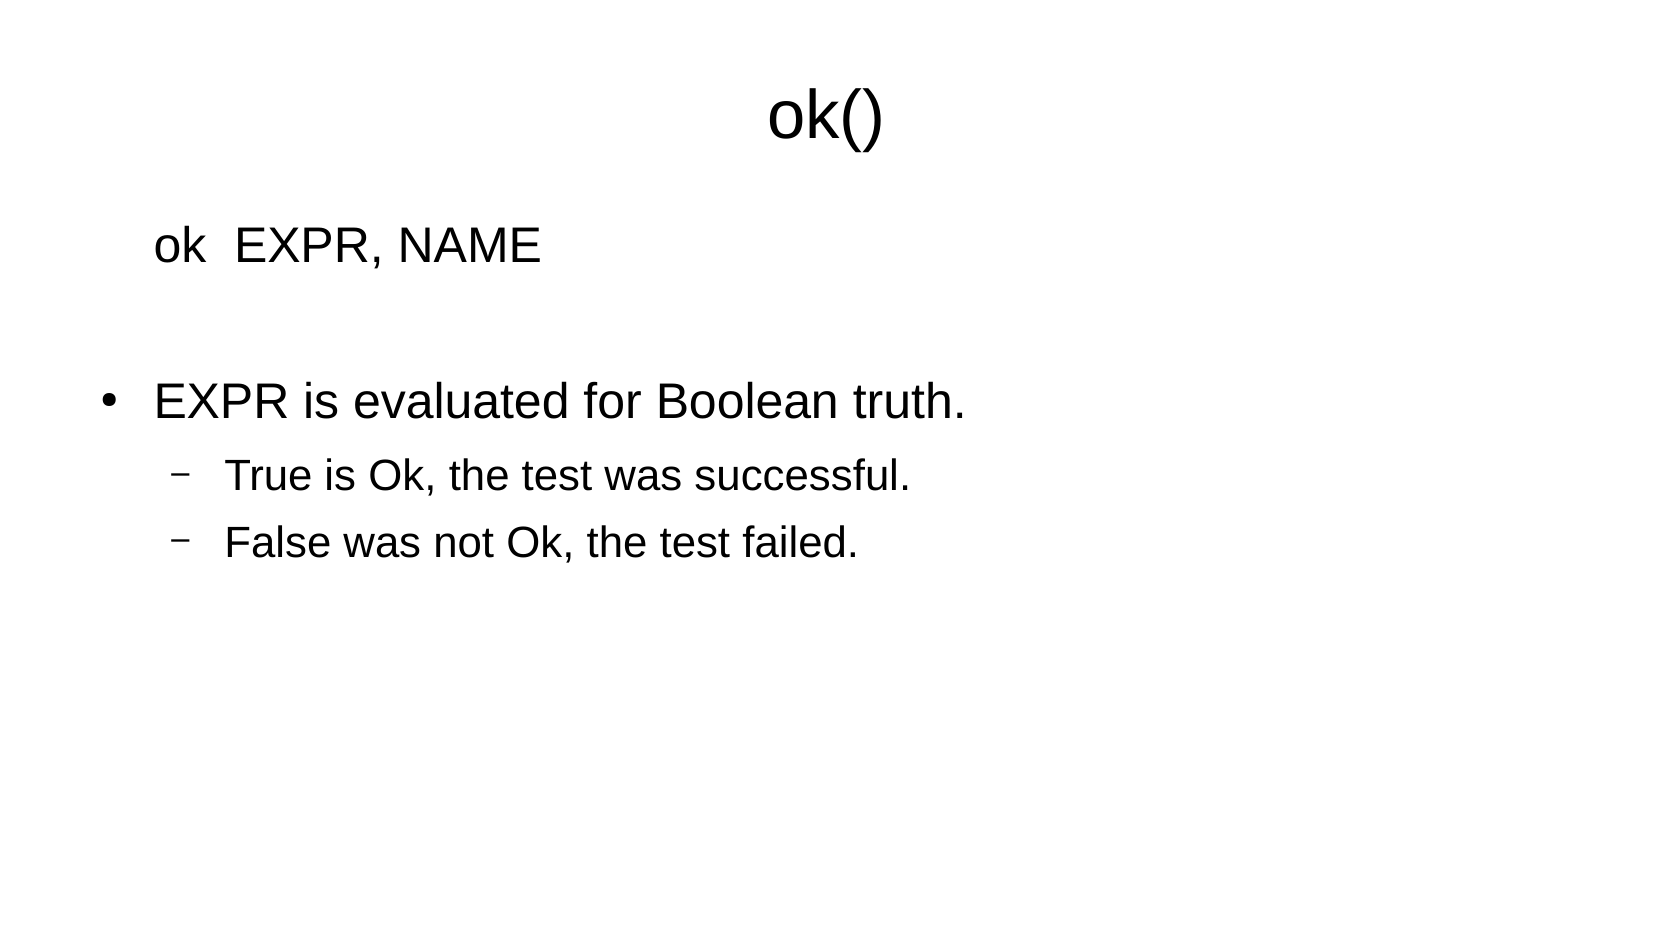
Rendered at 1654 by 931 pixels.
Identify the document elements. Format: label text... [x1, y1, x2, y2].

list ok EXPR, NAME EXPR is evaluated for Boolean truth. True is Ok, the test was successful. False was not Ok, the test failed. [82, 217, 1571, 758]
title ok() [82, 37, 1571, 193]
